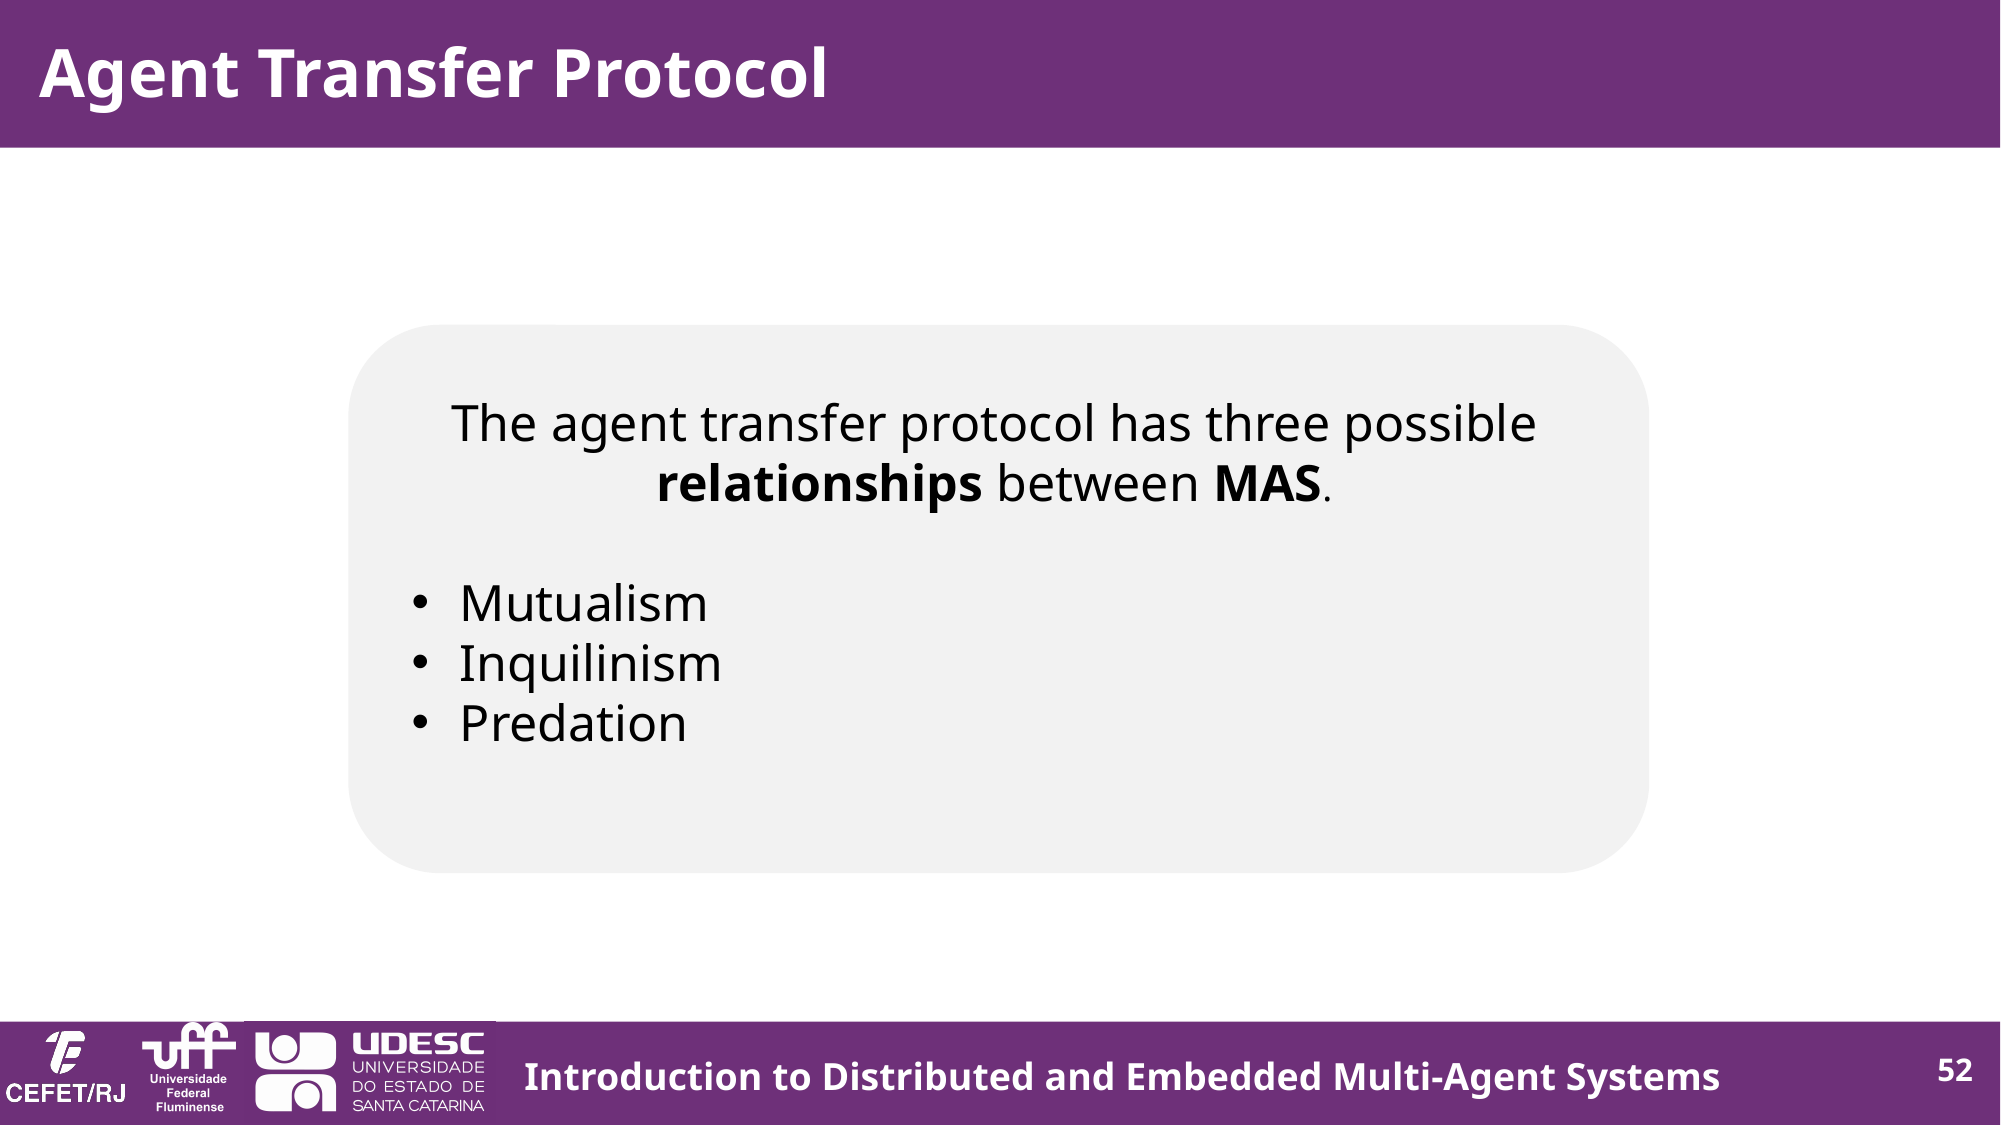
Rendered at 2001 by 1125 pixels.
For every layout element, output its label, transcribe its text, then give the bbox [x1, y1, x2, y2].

text_box Agent Transfer Protocol [25, 23, 1999, 119]
text_box [348, 324, 1650, 874]
picture [244, 1021, 496, 1123]
picture [6, 1009, 125, 1125]
picture [141, 1021, 237, 1117]
text_box The agent transfer protocol has three possible relationships between MAS. Mutualism Inquilinism Predation [396, 383, 1593, 759]
